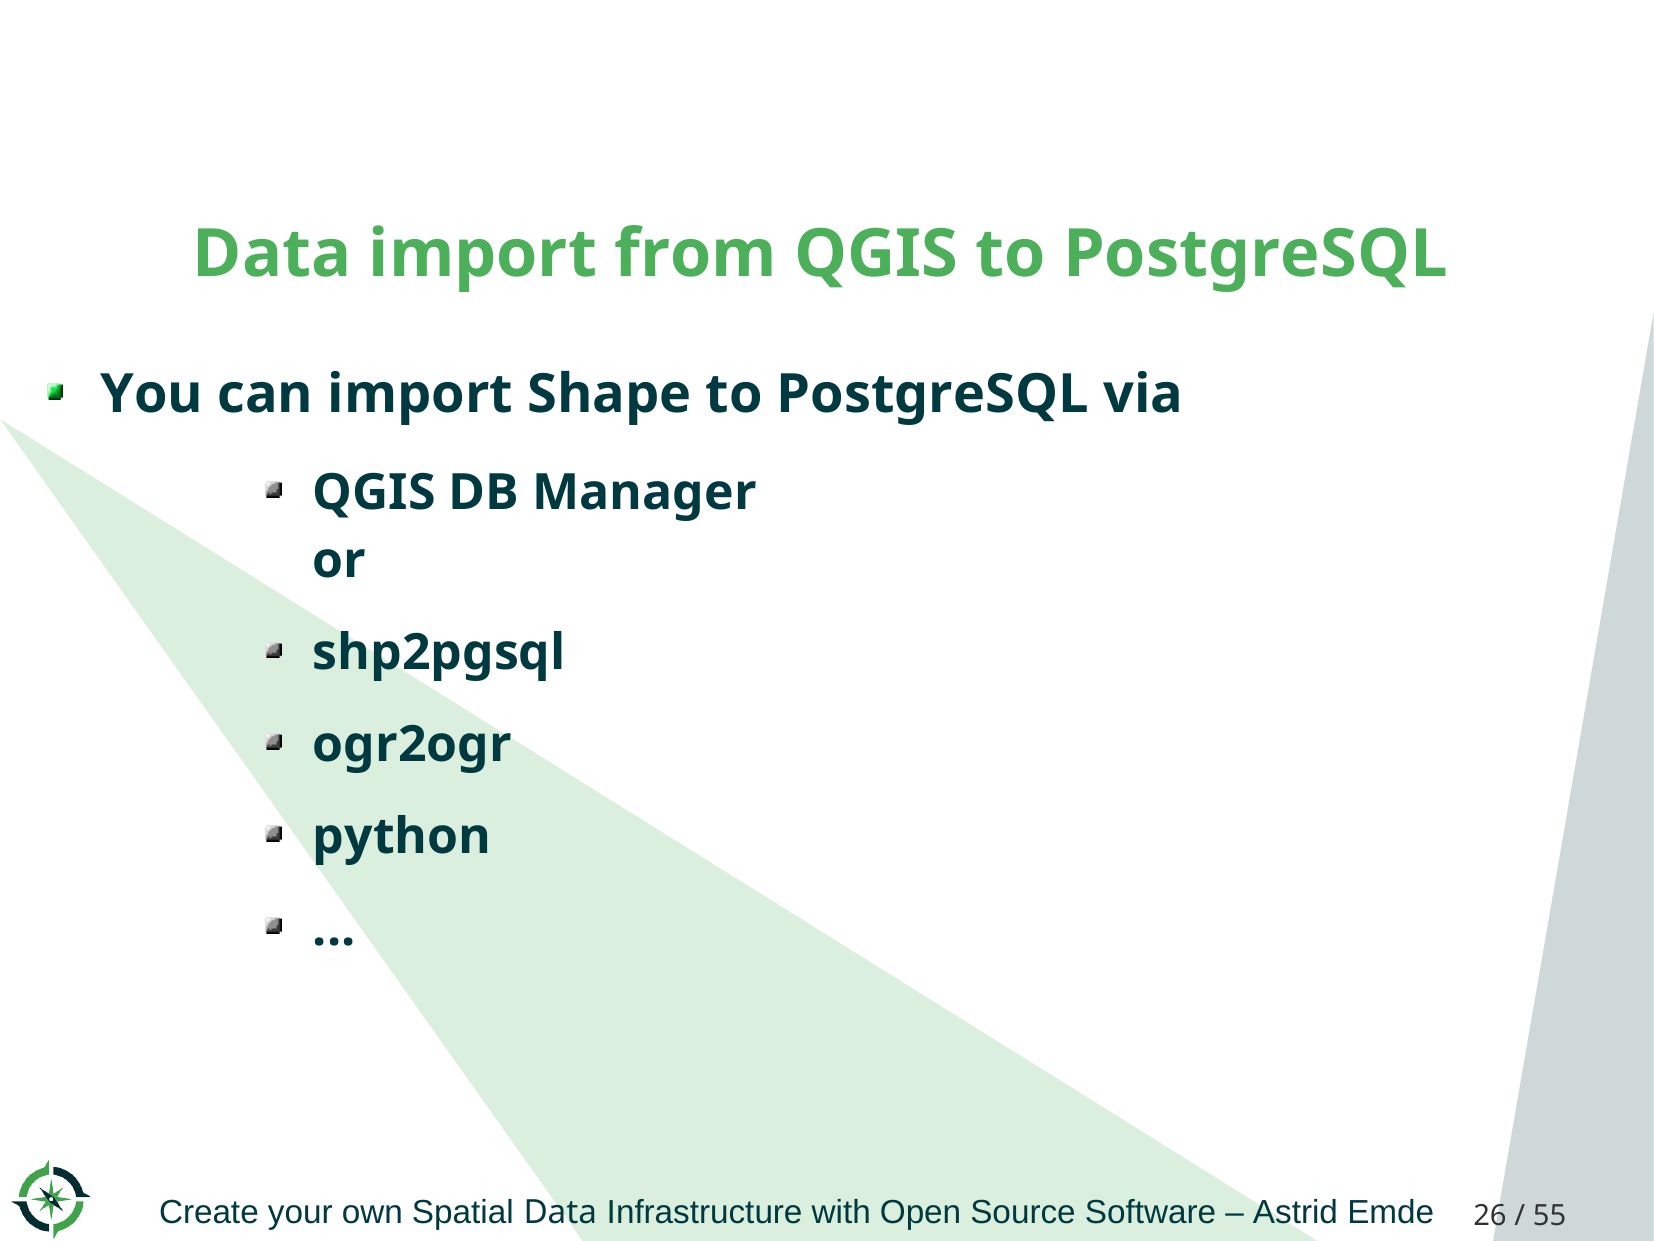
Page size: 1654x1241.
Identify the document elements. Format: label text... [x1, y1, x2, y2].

title Data import from QGIS to PostgreSQL [76, 177, 1565, 325]
picture [10, 1158, 92, 1240]
list You can import Shape to PostgreSQL via QGIS DB Manager or shp2pgsql ogr2ogr python ... [29, 354, 1654, 1173]
